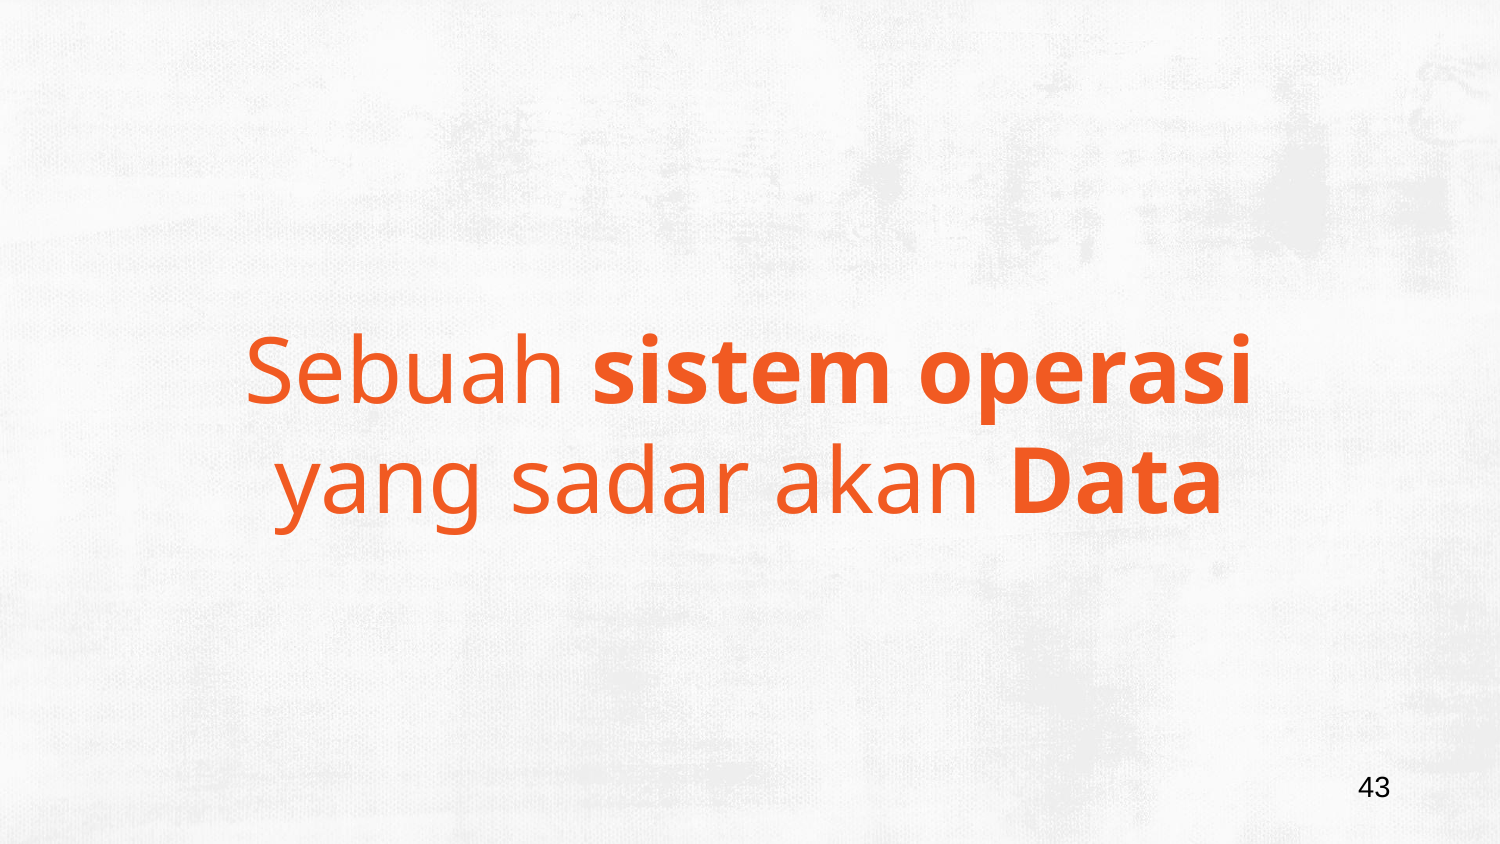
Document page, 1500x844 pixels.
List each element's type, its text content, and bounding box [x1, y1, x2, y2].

picture [0, 0, 1500, 844]
slide_number <number> [1343, 753, 1434, 818]
title Sebuah sistem operasi yang sadar akan Data [227, 262, 1273, 582]
